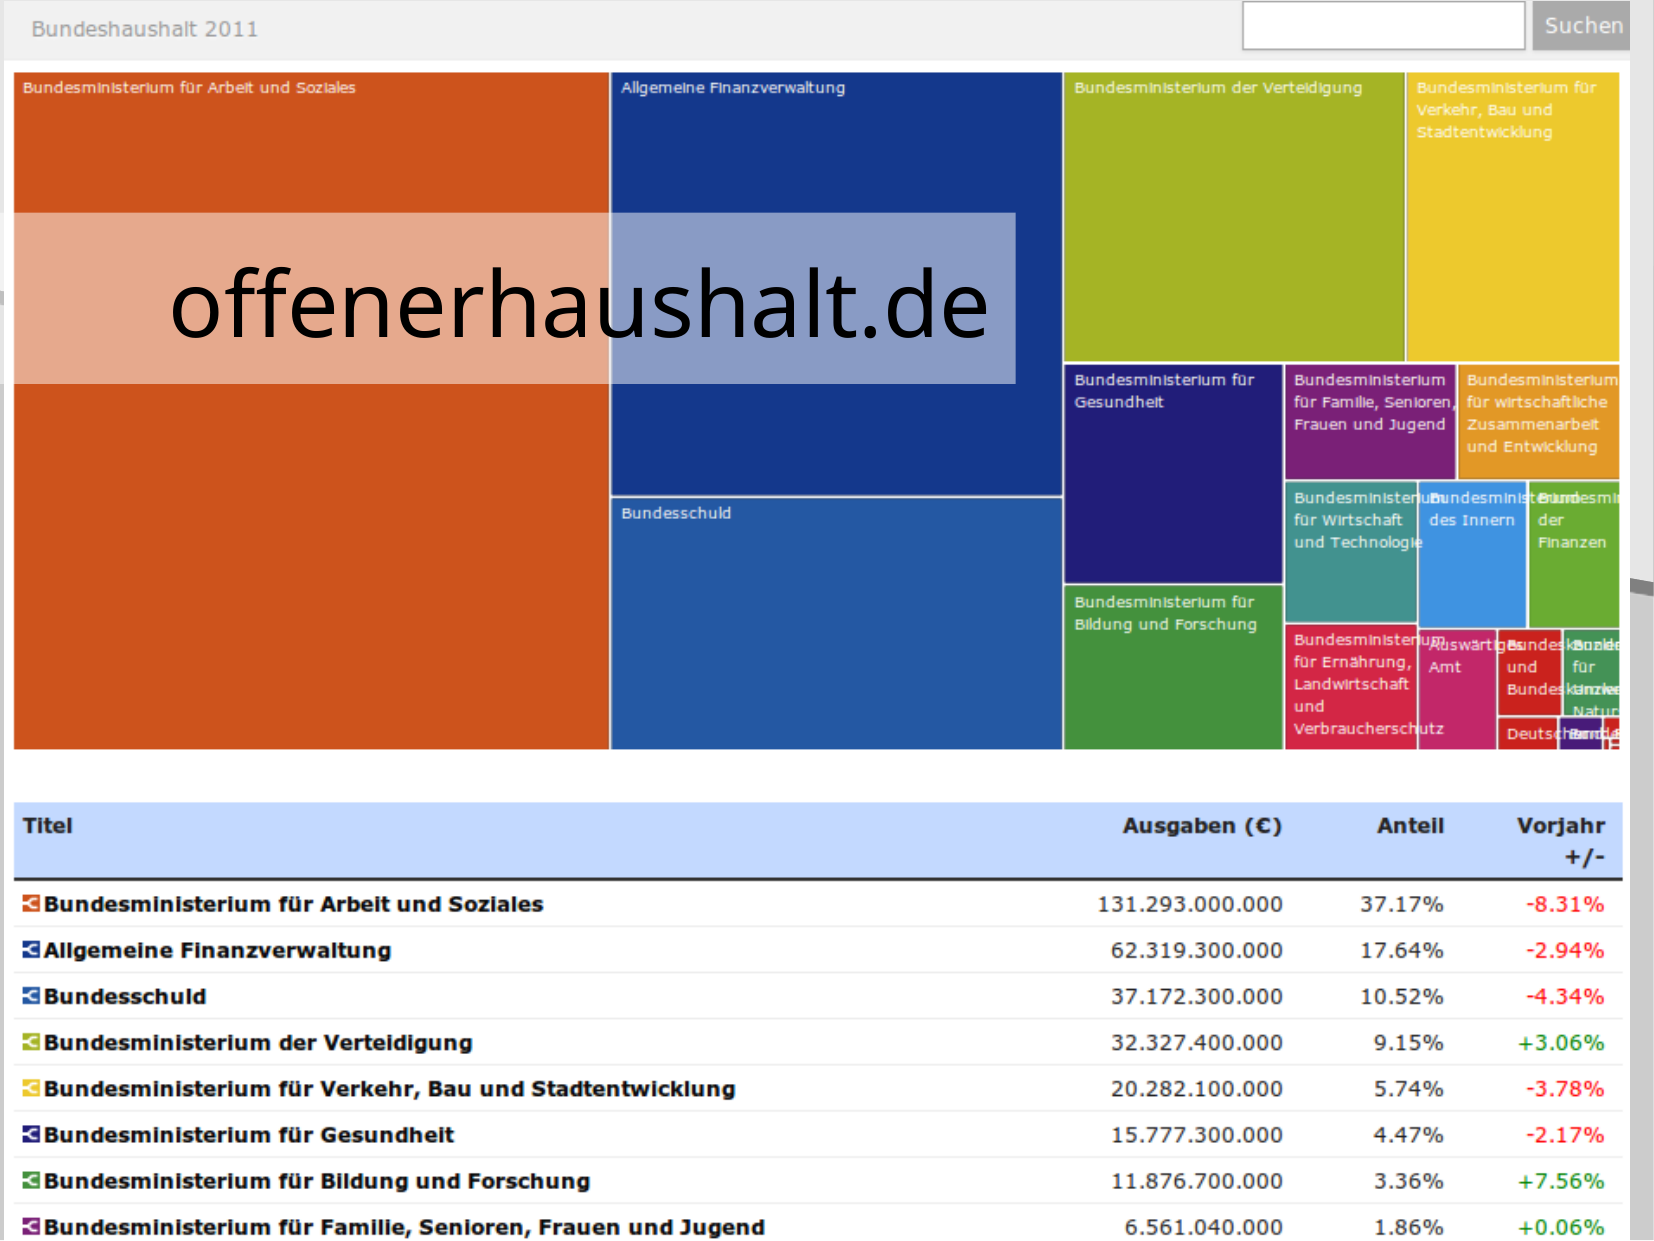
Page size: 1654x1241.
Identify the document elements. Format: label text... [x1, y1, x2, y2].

text_box offenerhaushalt.de [22, 238, 993, 367]
picture [4, 1, 1630, 1241]
text_box [0, 212, 1016, 384]
